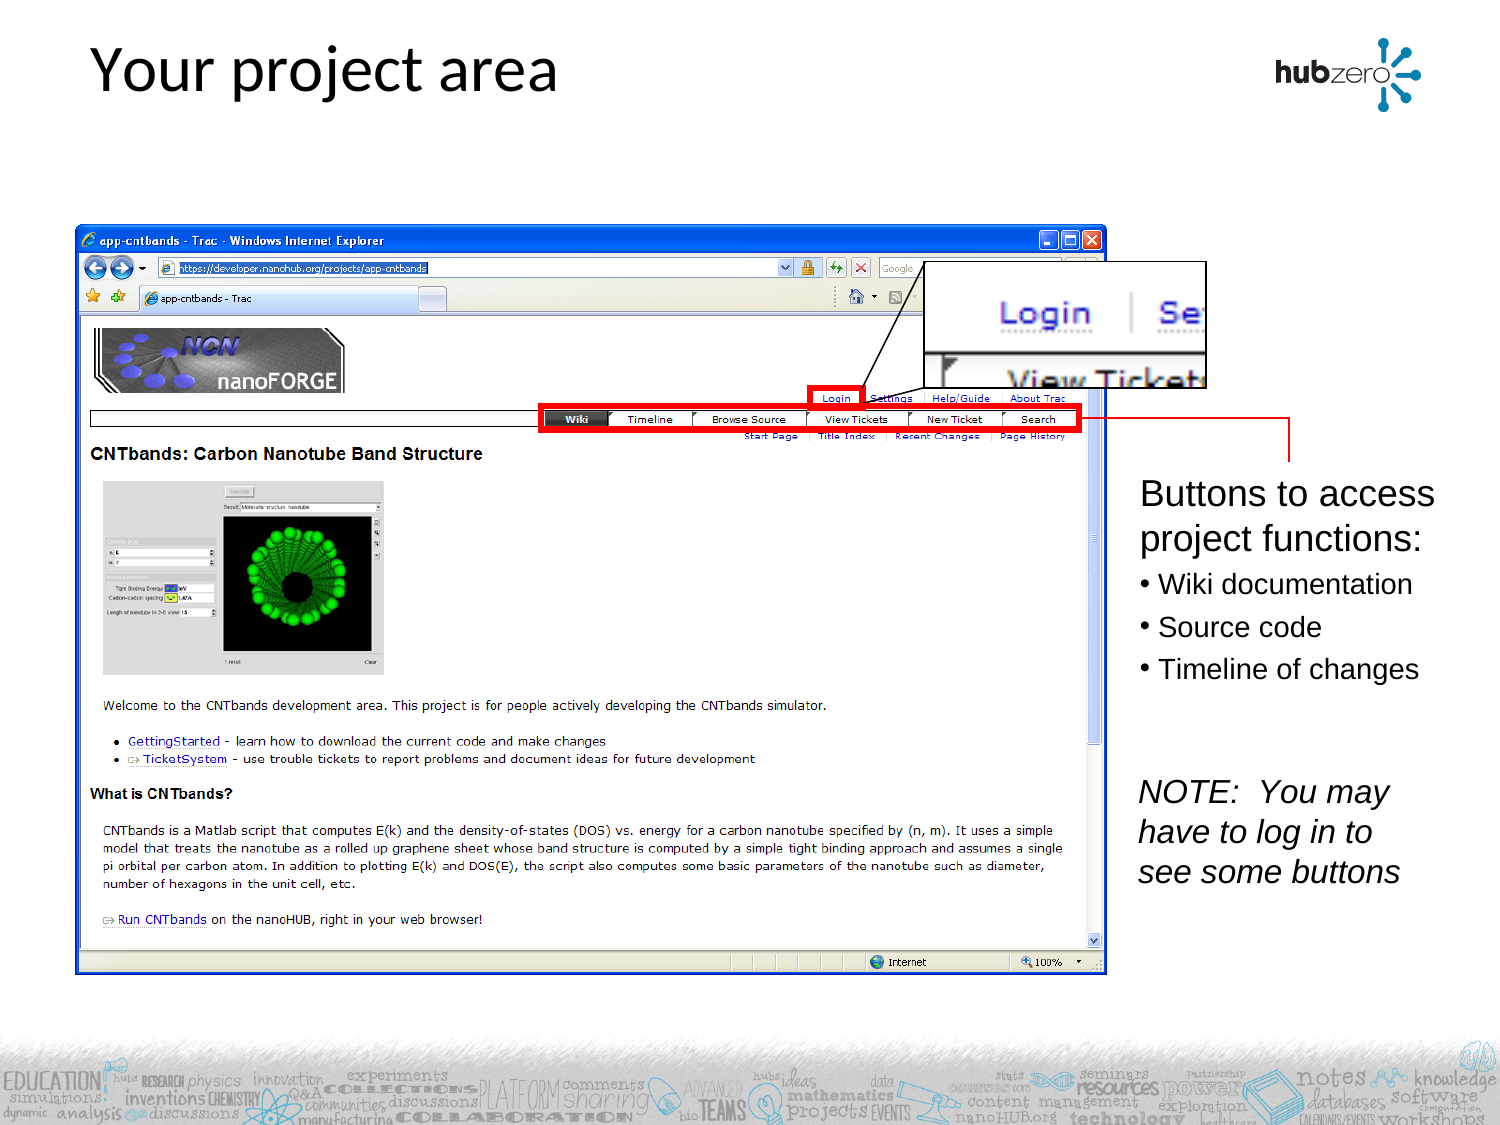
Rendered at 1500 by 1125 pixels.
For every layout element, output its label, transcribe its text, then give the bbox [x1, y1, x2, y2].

title Your project area [75, 12, 1249, 118]
picture [872, 389, 1107, 417]
picture [1272, 35, 1424, 115]
picture [866, 271, 923, 401]
picture [75, 224, 1107, 975]
text_box NOTE: You may have to log in to see some buttons [1123, 762, 1439, 898]
picture [544, 409, 1076, 426]
text_box Buttons to access project functions: Wiki documentation Source code Timeline of changes [1124, 460, 1453, 694]
picture [0, 1034, 1500, 1125]
picture [813, 391, 859, 403]
picture [924, 262, 1206, 387]
